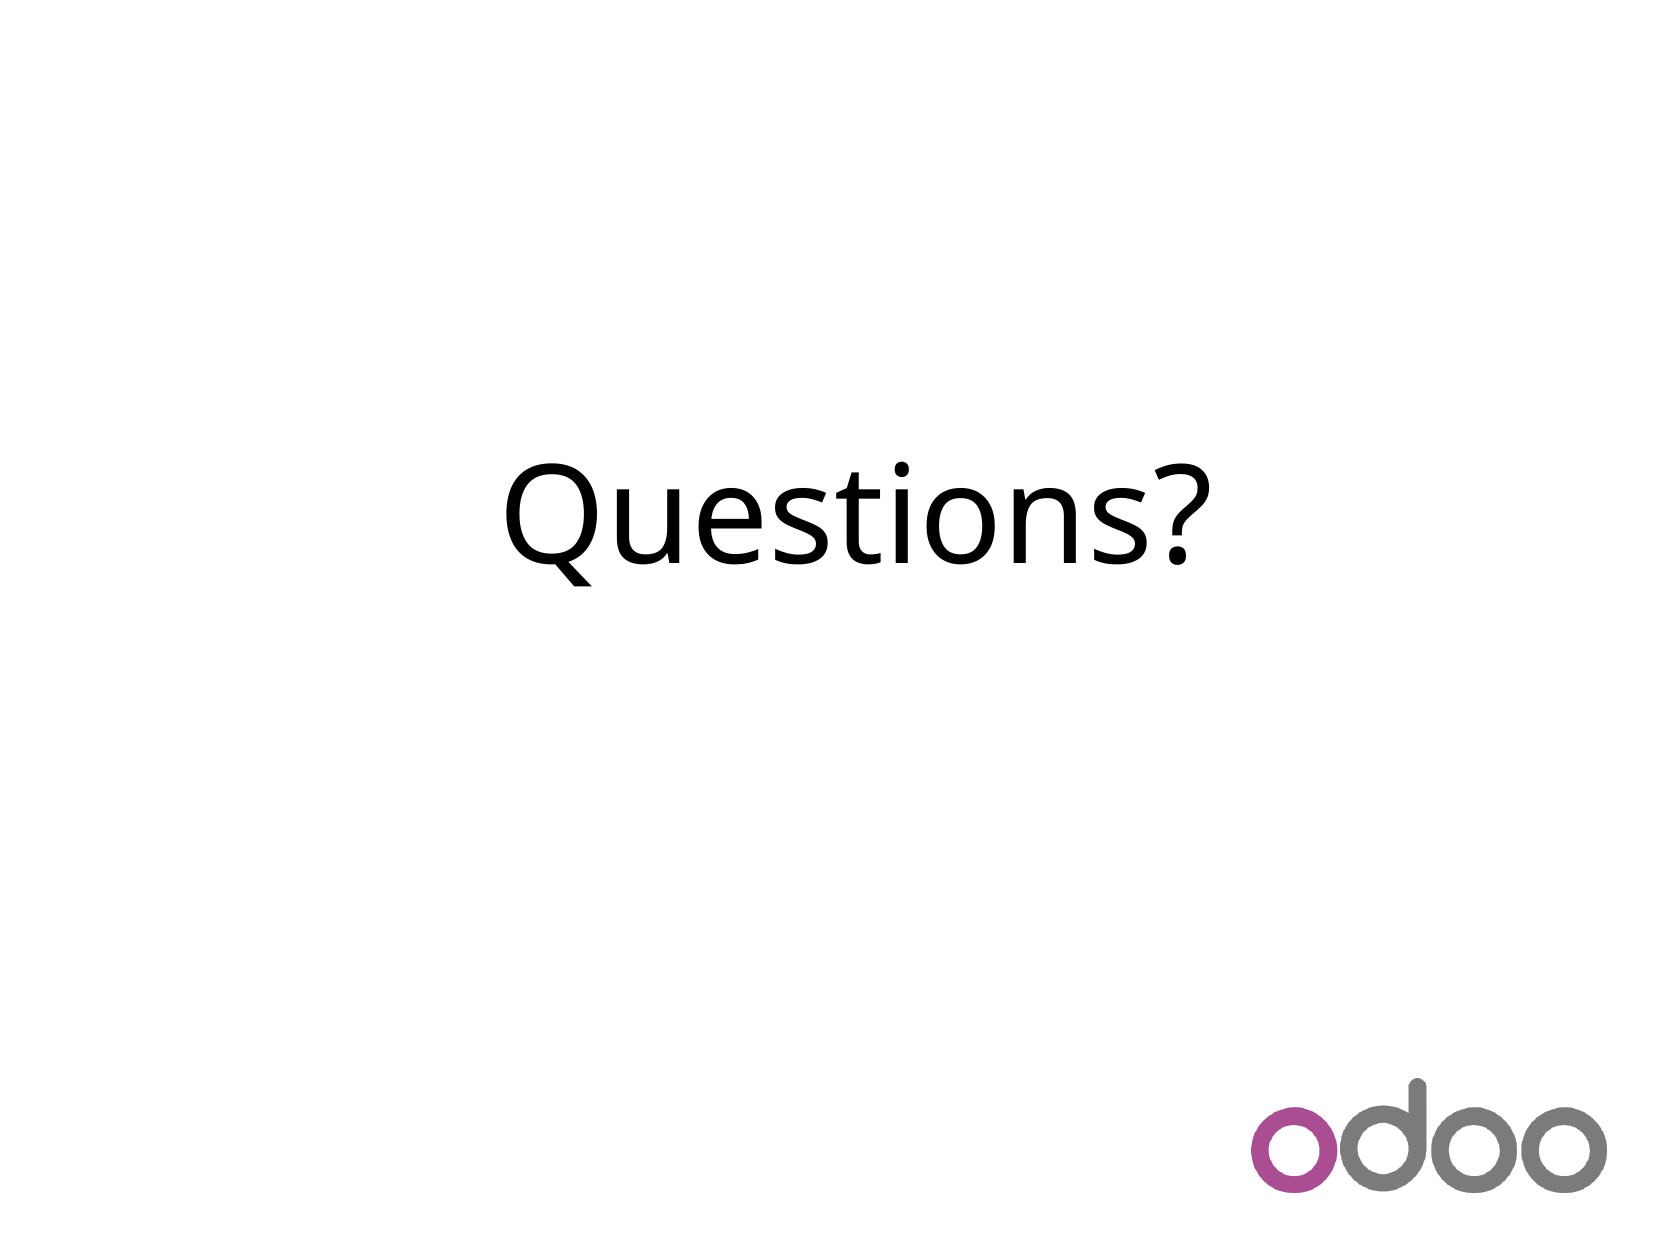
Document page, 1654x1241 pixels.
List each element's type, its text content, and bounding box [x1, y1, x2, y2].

title Questions? [118, 407, 1595, 615]
picture [1251, 1078, 1607, 1193]
